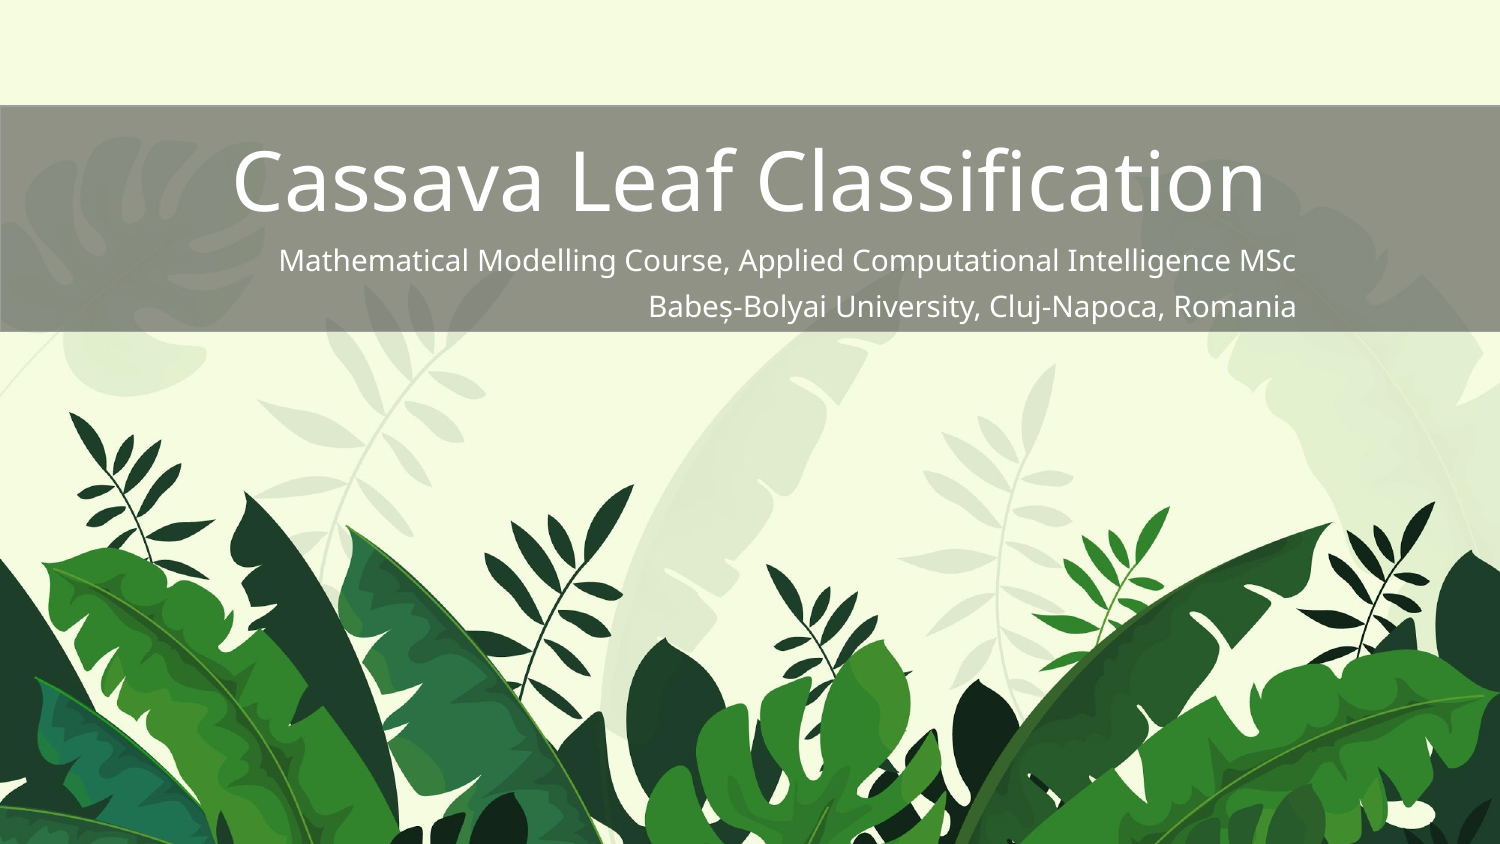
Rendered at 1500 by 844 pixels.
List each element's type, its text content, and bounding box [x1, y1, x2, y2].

picture [0, 0, 1500, 105]
text_box [0, 105, 1500, 332]
subtitle Mathematical Modelling Course, Applied Computational Intelligence MSc Babeș-Bolyai University, Cluj-Napoca, Romania [249, 218, 1314, 349]
picture [0, 332, 1500, 844]
title Cassava Leaf Classification [51, 106, 1449, 251]
